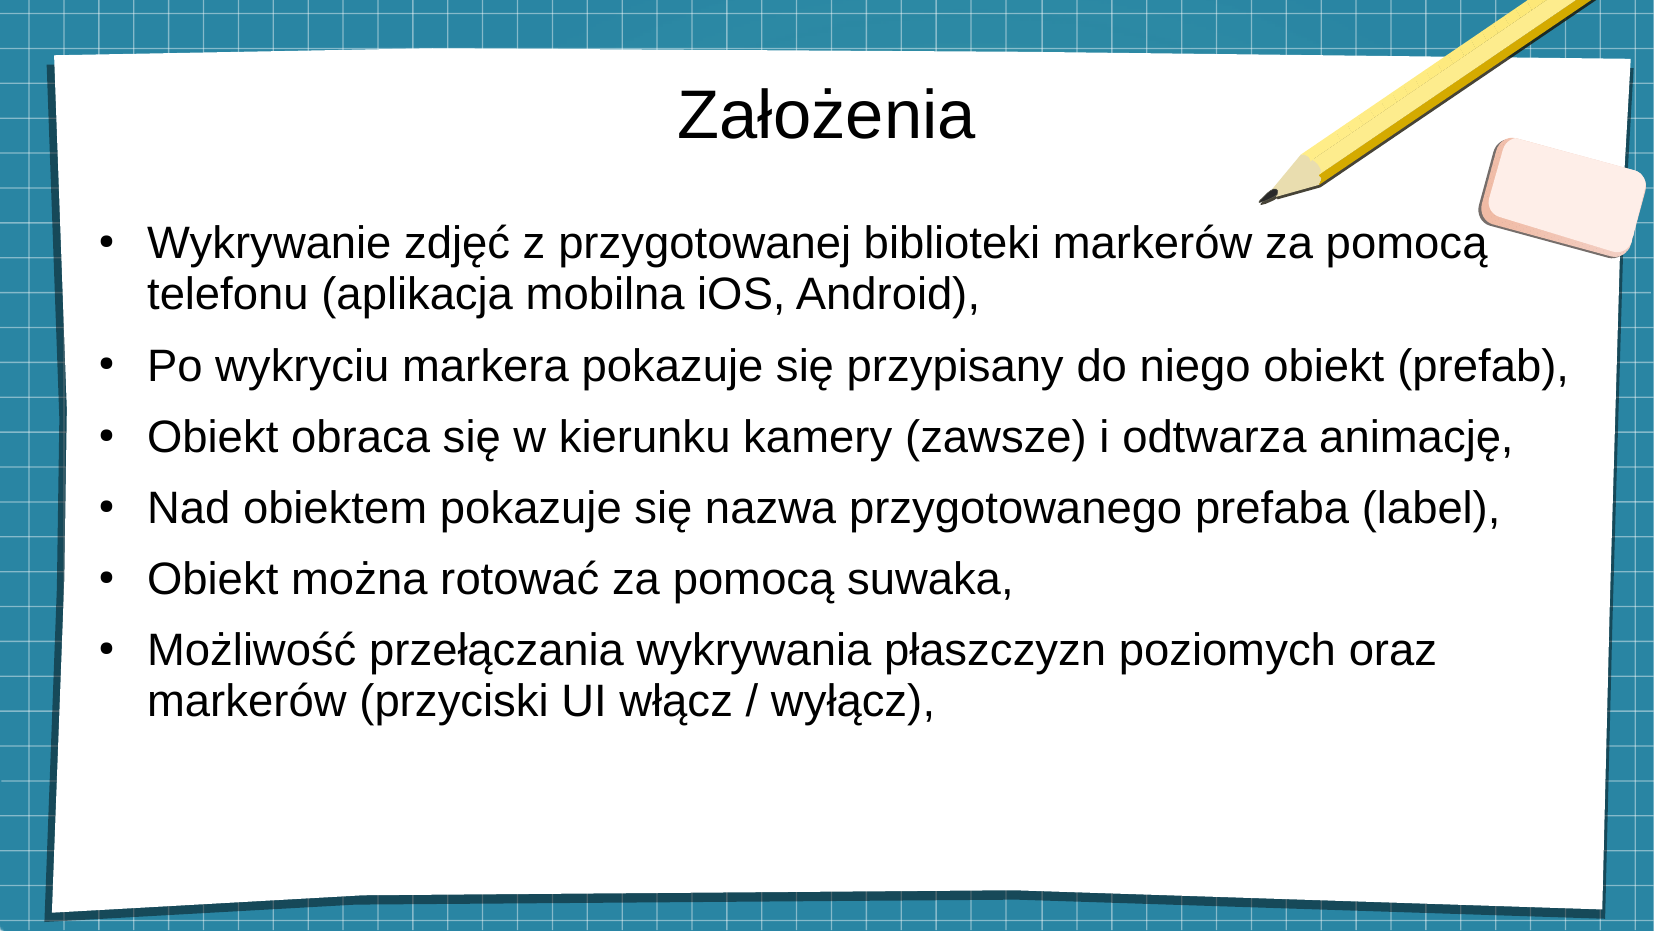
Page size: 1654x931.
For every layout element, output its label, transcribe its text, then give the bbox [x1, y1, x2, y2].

title Założenia [82, 37, 1571, 193]
list Wykrywanie zdjęć z przygotowanej biblioteki markerów za pomocą telefonu (aplikacja mobilna iOS, Android), Po wykryciu markera pokazuje się przypisany do niego obiekt (prefab), Obiekt obraca się w kierunku kamery (zawsze) i odtwarza animację, Nad obiektem pokazuje się nazwa przygotowanego prefaba (label), Obiekt można rotować za pomocą suwaka, Możliwość przełączania wykrywania płaszczyzn poziomych oraz markerów (przyciski UI włącz / wyłącz), [82, 217, 1571, 758]
